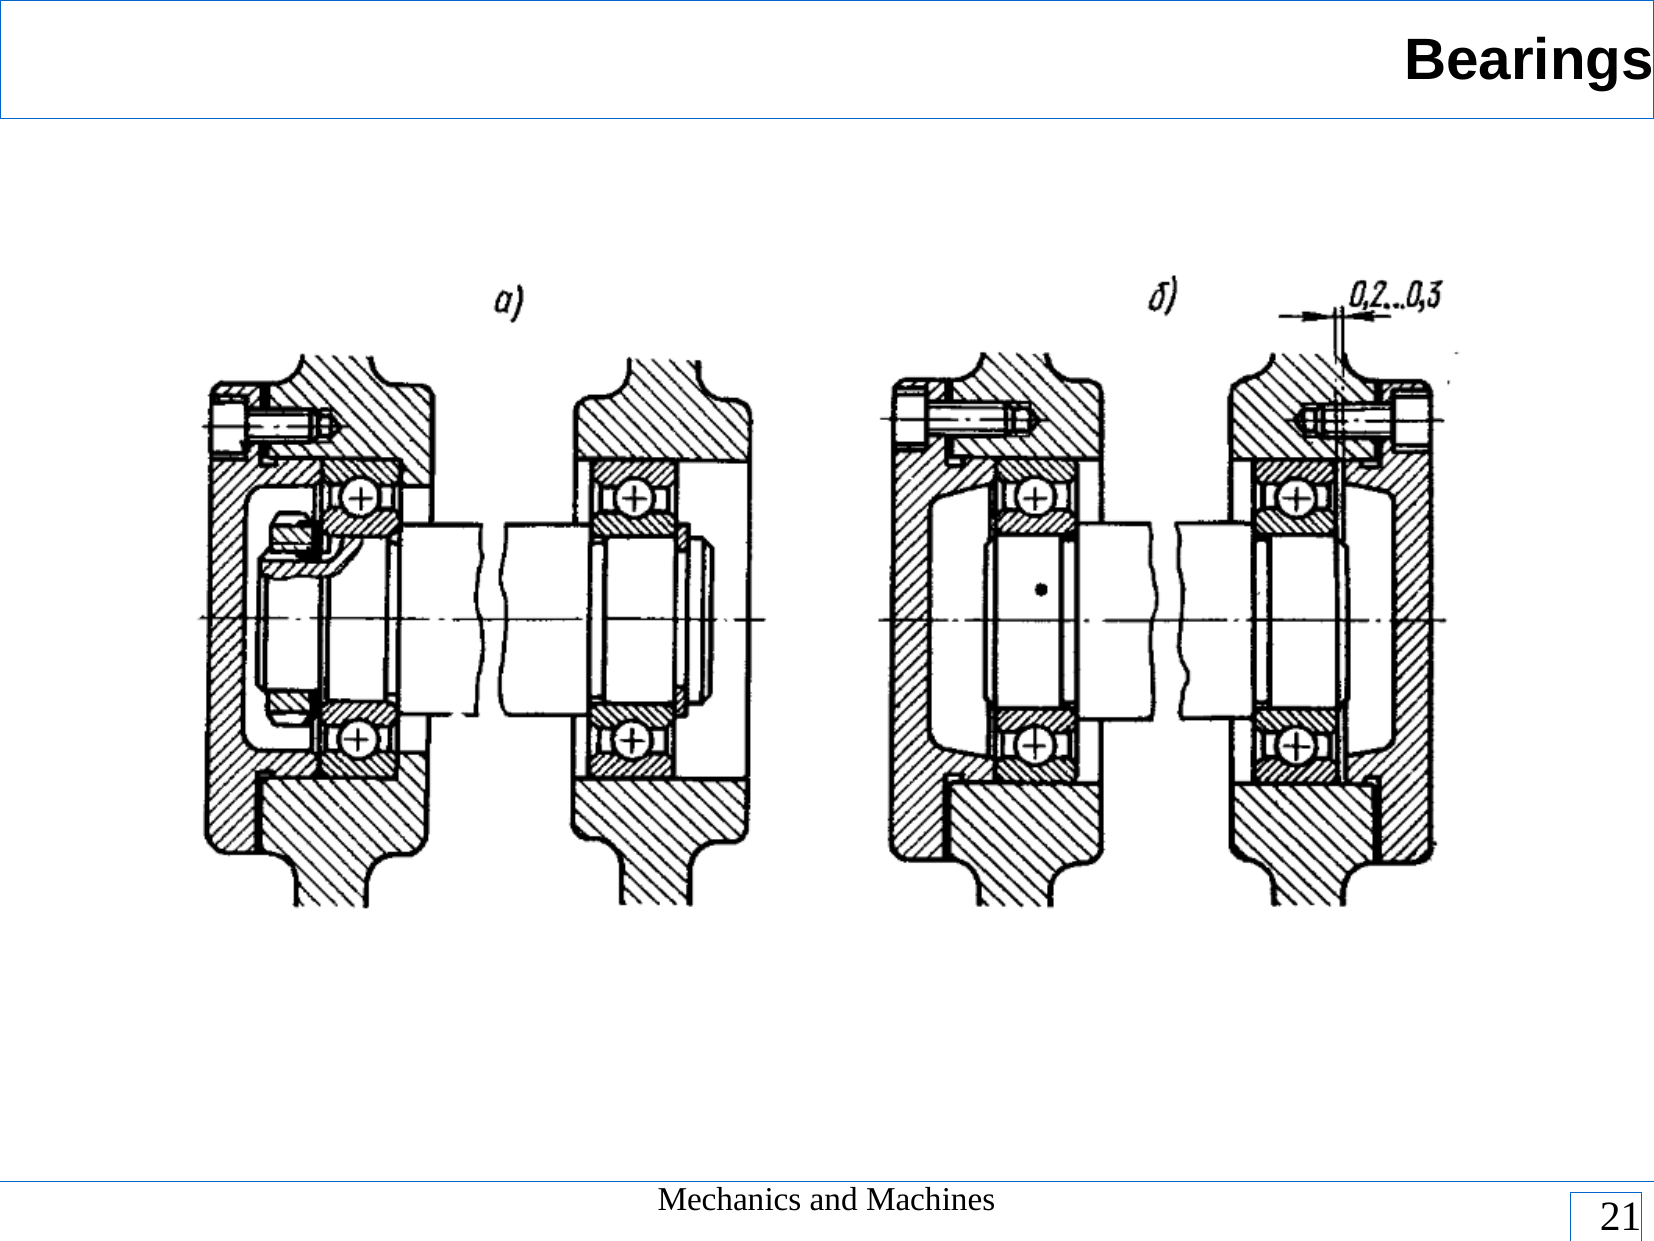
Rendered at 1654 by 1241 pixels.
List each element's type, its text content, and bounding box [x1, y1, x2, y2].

title Bearings [0, 0, 1654, 119]
picture [180, 254, 1490, 921]
